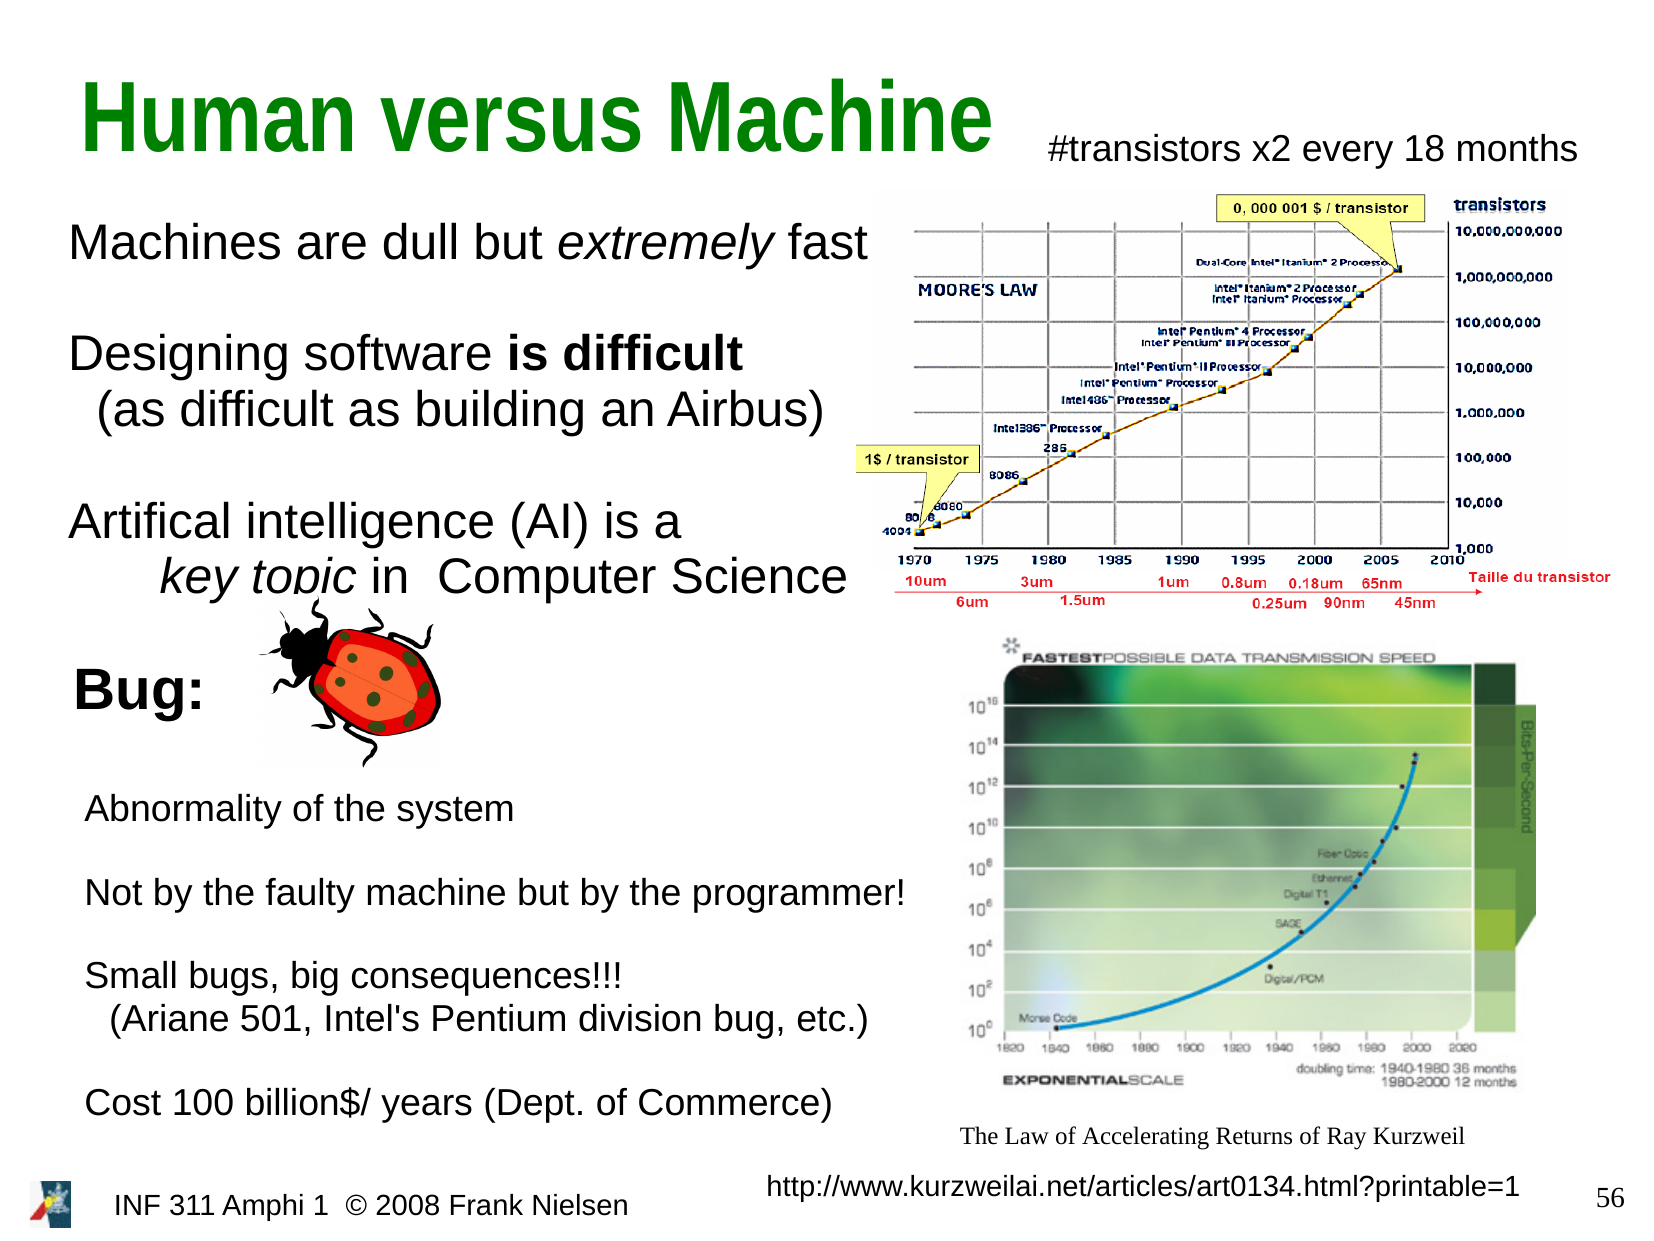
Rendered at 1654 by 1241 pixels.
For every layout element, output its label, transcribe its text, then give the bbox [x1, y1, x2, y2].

text_box The Law of Accelerating Returns of Ray Kurzweil [959, 1122, 1506, 1152]
text_box Human versus Machine [65, 50, 1010, 180]
picture [949, 630, 1536, 1093]
text_box Machines are dull but extremely fast Designing software is difficult (as difficult as building an Airbus) Artifical intelligence (AI) is a key topic in Computer Science [39, 206, 901, 614]
picture [856, 177, 1625, 621]
picture [257, 594, 443, 768]
text_box http://www.kurzweilai.net/articles/art0134.html?printable=1 [751, 1163, 1536, 1211]
text_box Bug: Abnormality of the system Not by the faulty machine but by the programmer! Small bugs, big consequences!!! (Ariane 501, Intel's Pentium division bug, etc.) Cost 100 billion$/ years (Dept. of Commerce) [59, 649, 933, 1134]
picture [29, 1181, 71, 1228]
text_box #transistors x2 every 18 months [1033, 120, 1594, 177]
